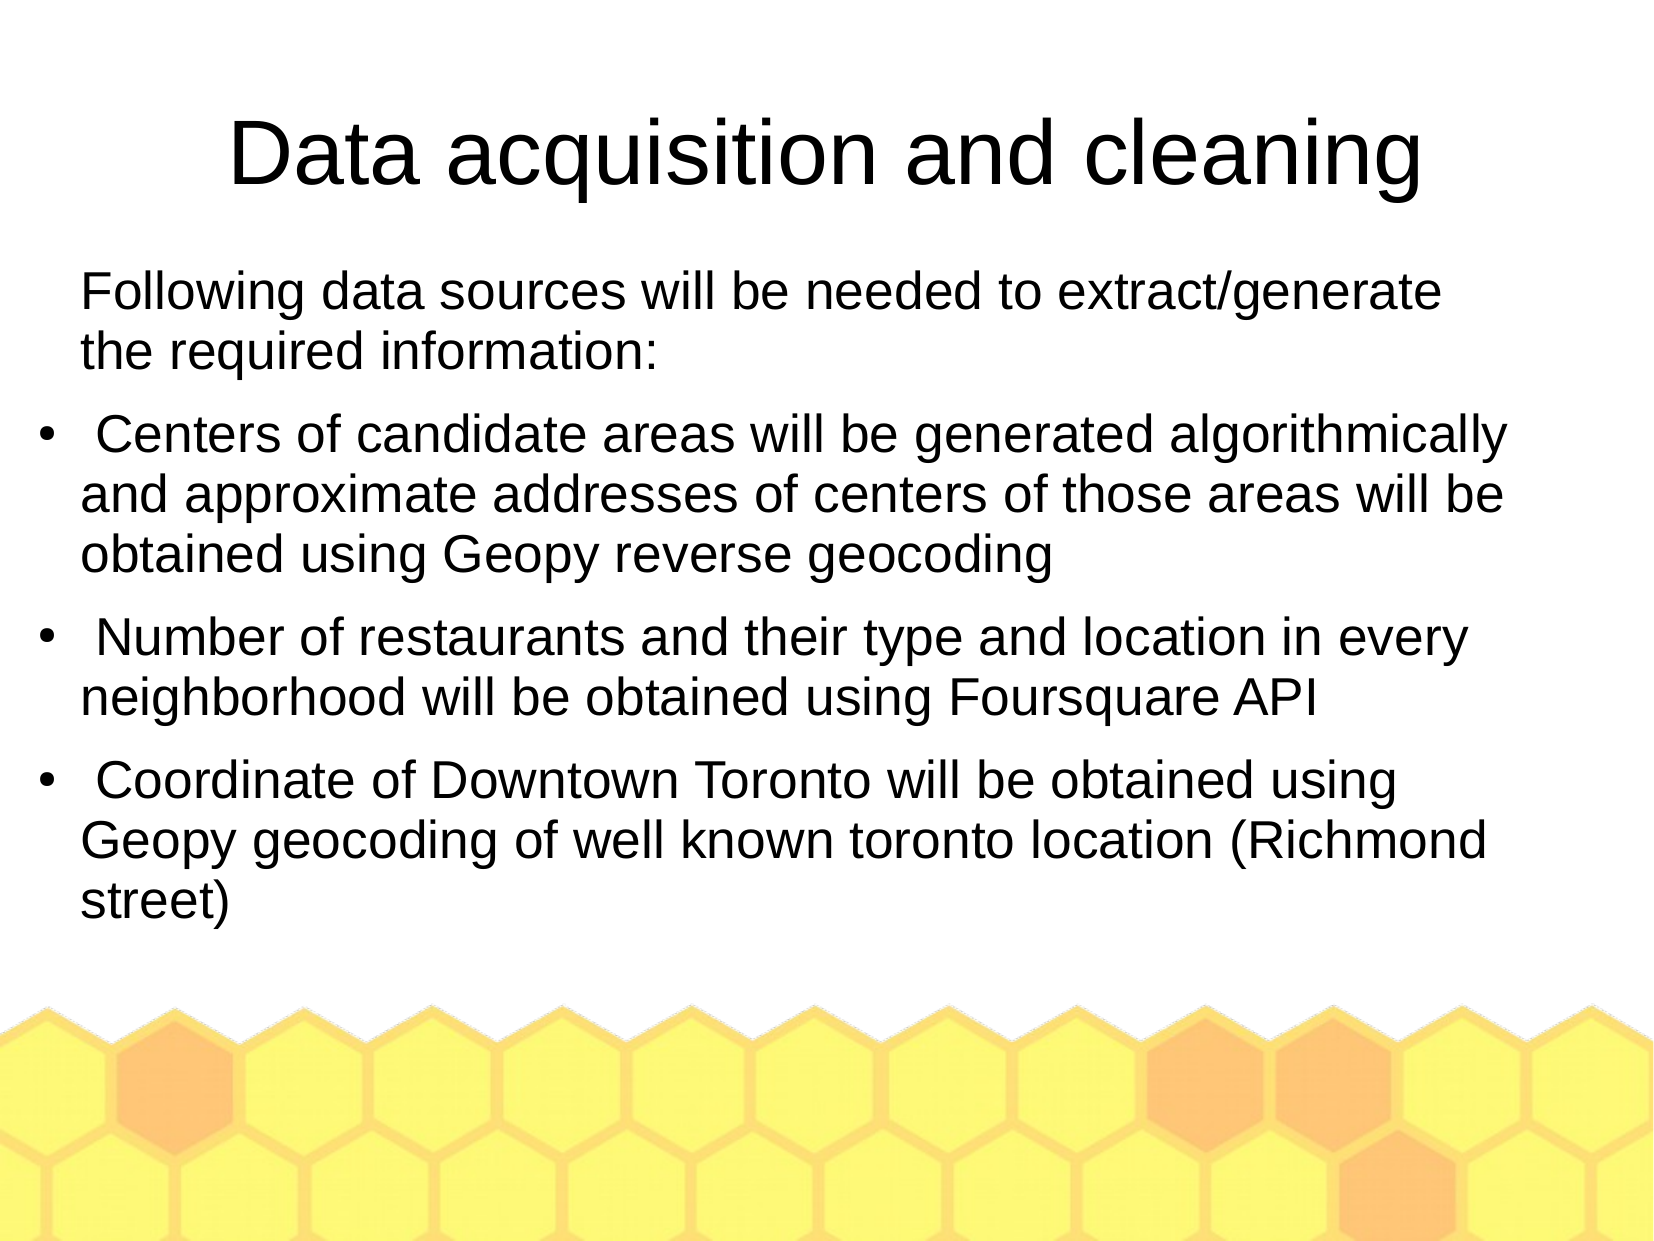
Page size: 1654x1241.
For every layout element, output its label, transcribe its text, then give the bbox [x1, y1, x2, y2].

picture [0, 1001, 1654, 1241]
title Data acquisition and cleaning [82, 49, 1571, 257]
list Following data sources will be needed to extract/generate the required information: Centers of candidate areas will be generated algorithmically and approximate addresses of centers of those areas will be obtained using Geopy reverse geocoding Number of restaurants and their type and location in every neighborhood will be obtained using Foursquare API Coordinate of Downtown Toronto will be obtained using Geopy geocoding of well known toronto location (Richmond street) [23, 261, 1512, 981]
